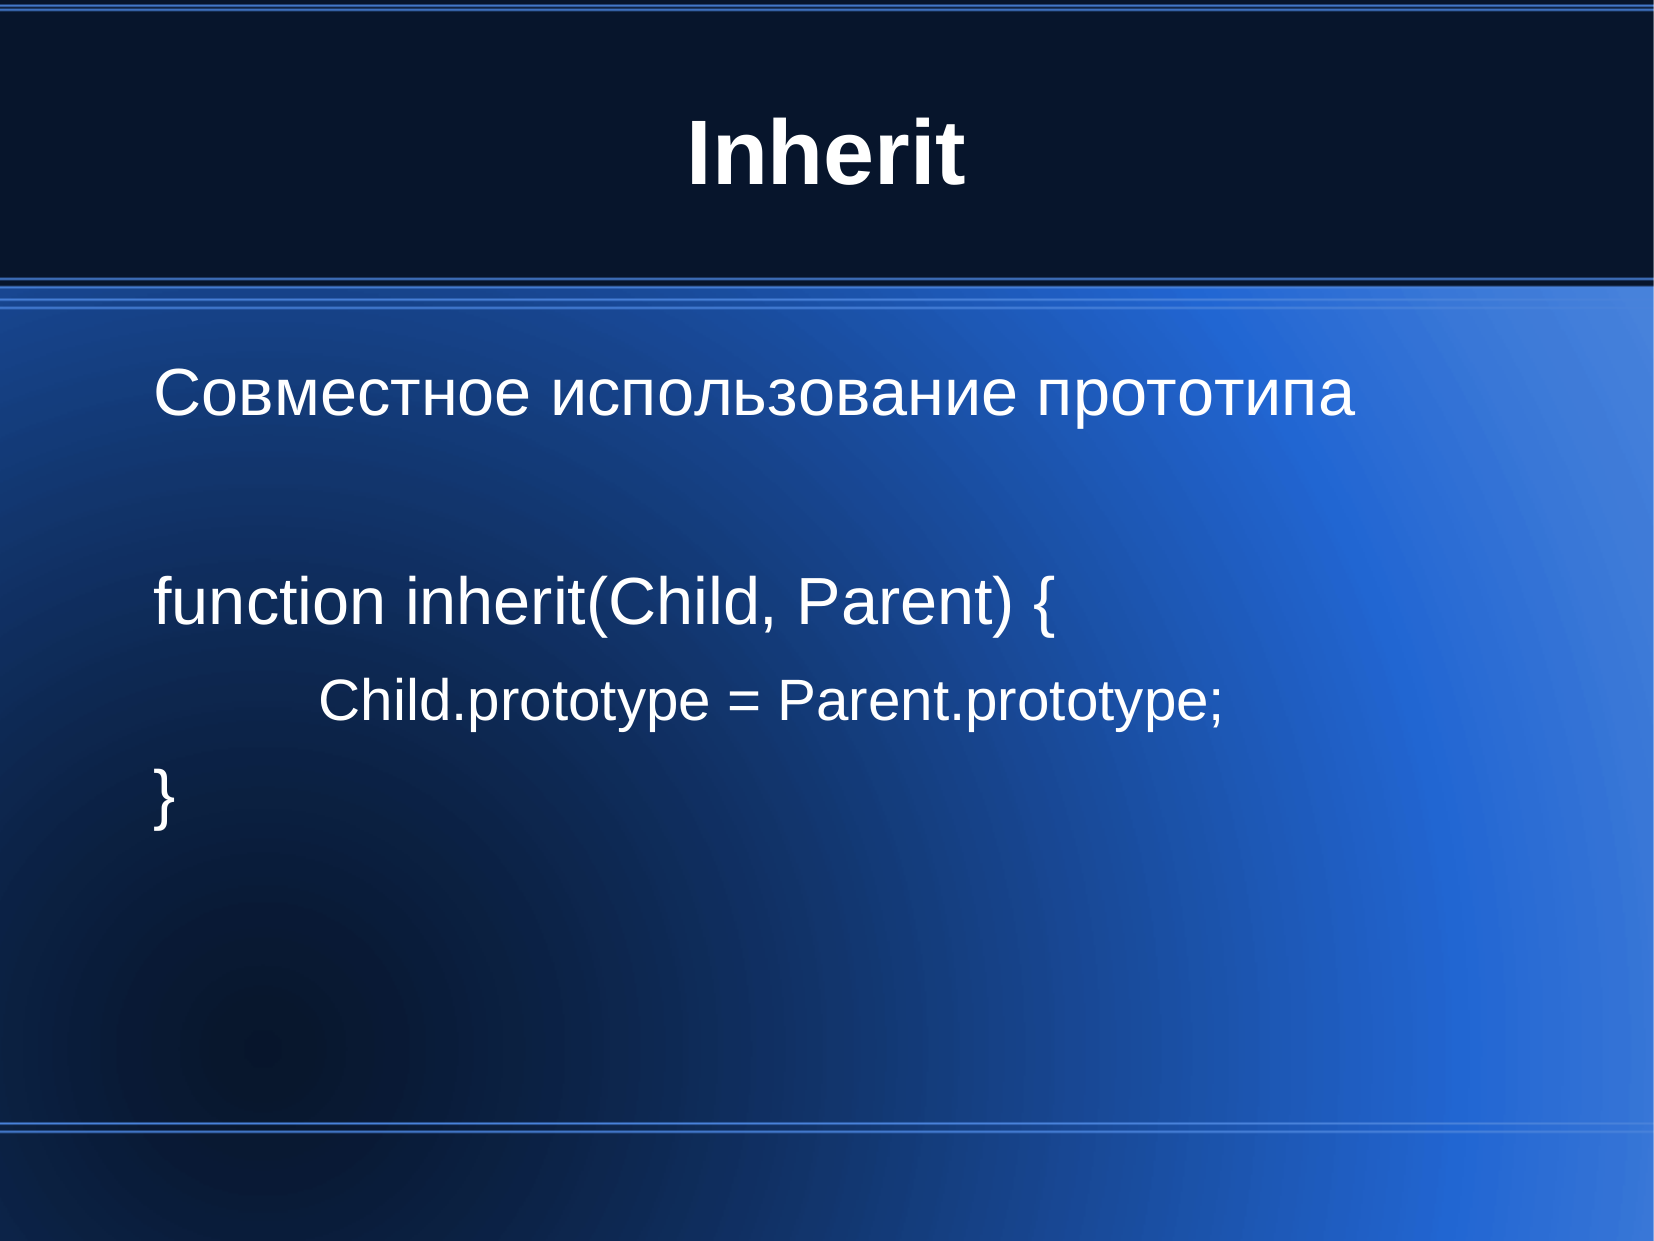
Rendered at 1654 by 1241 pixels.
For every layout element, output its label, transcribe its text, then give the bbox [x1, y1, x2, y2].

title Inherit [82, 49, 1571, 257]
picture [0, 0, 1654, 1241]
list Совместное использование прототипа function inherit(Child, Parent) { Child.prototype = Parent.prototype; } [82, 355, 1571, 1058]
